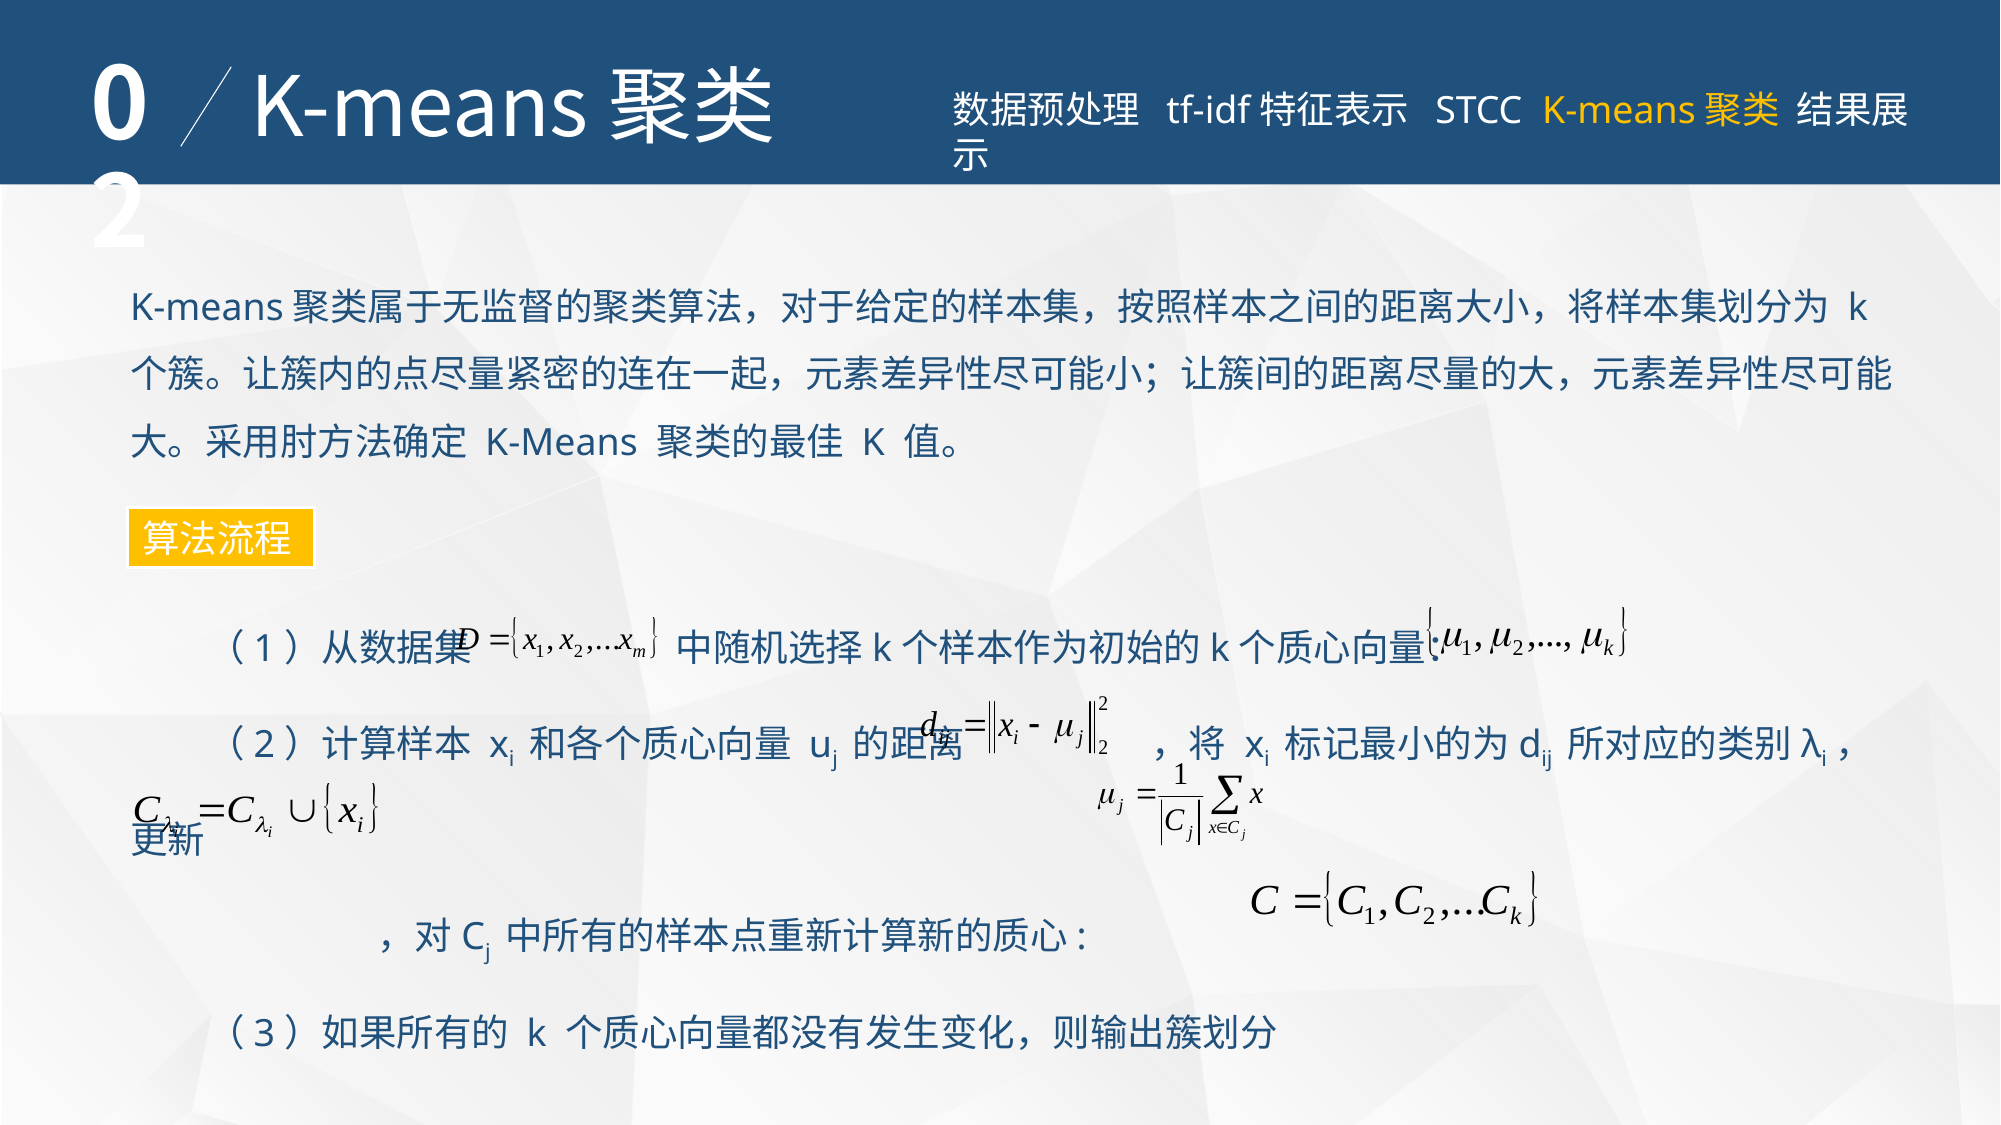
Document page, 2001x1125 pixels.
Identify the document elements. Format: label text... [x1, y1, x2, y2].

text_box K-means聚类属于无监督的聚类算法，对于给定的样本集，按照样本之间的距离大小，将样本集划分为 k 个簇。让簇内的点尽量紧密的连在一起，元素差异性尽可能小；让簇间的距离尽量的大，元素差异性尽可能大。采用肘方法确定 K-Means 聚类的最佳 K 值。 [115, 252, 1918, 471]
text_box （1）从数据集 中随机选择k个样本作为初始的k个质心向量： （2）计算样本 xi 和各个质心向量 uj 的距离 ，将 xi 标记最小的为dij 所对应的类别λi，更新 ，对Cj 中所有的样本点重新计算新的质心: （3）如果所有的 k 个质心向量都没有发生变化，则输出簇划分 [115, 594, 1918, 1061]
text_box 算法流程 [127, 507, 315, 568]
list K-means聚类 [235, 57, 796, 139]
text_box 数据预处理 tf-idf特征表示 STCC K-means聚类 结果展示 [937, 78, 1961, 184]
picture [0, 0, 2001, 1125]
list 02 [75, 45, 218, 212]
